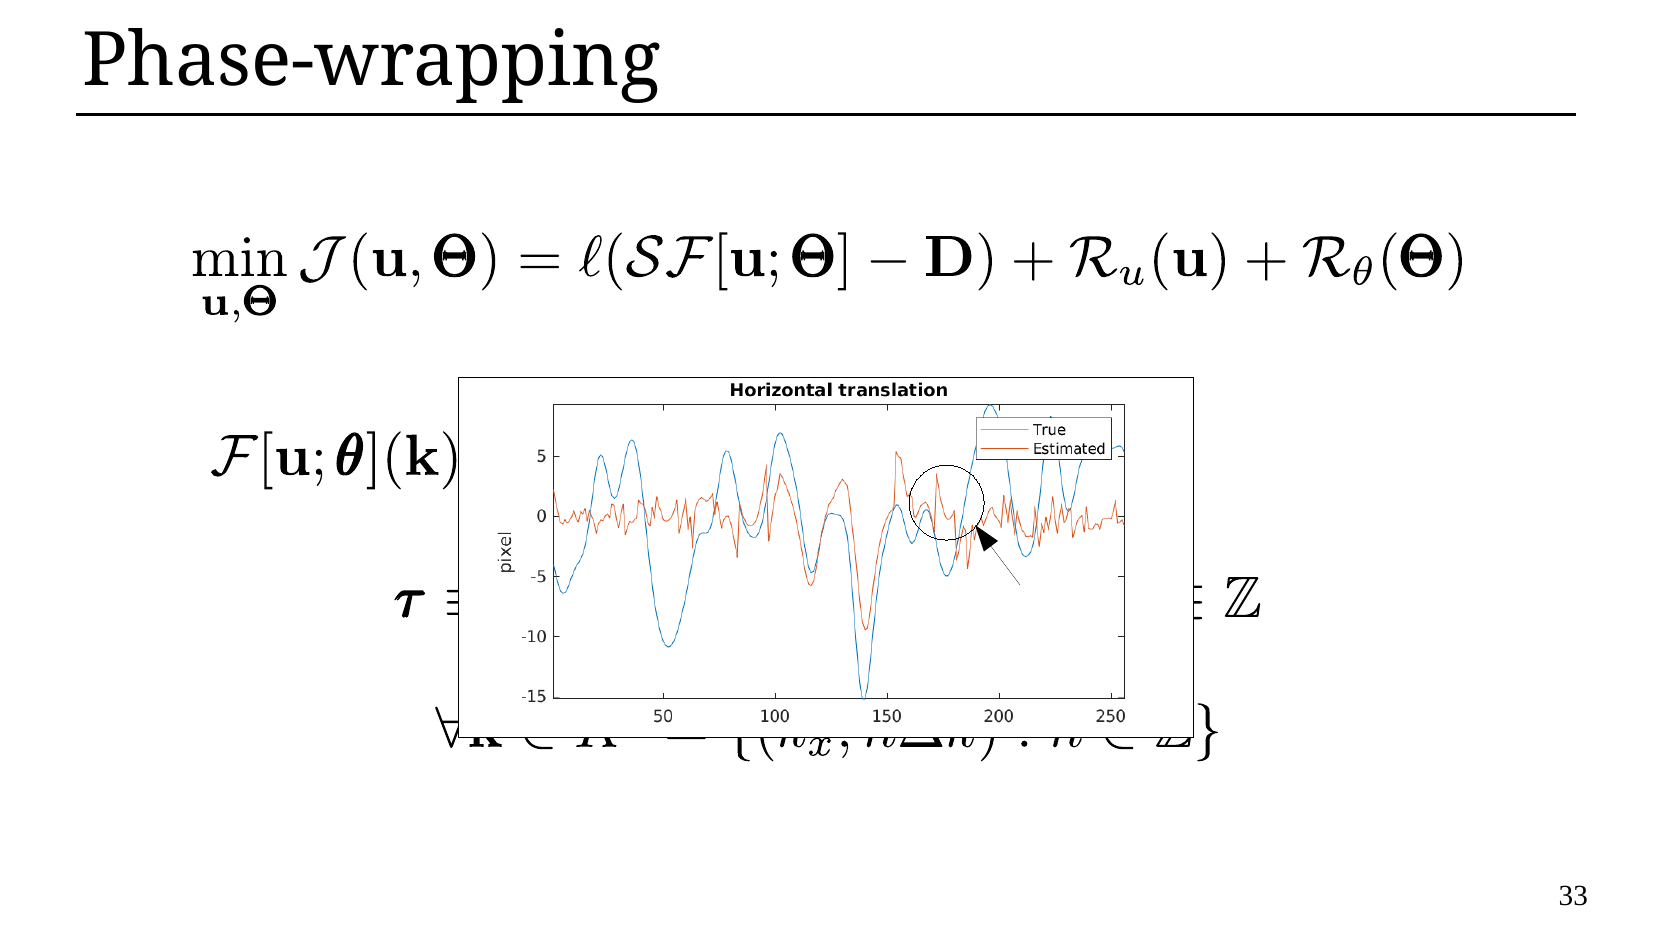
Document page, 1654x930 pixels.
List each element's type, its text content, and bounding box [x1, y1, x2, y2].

picture [188, 230, 1465, 325]
picture [210, 377, 1263, 762]
title Phase-wrapping [82, 7, 1571, 105]
